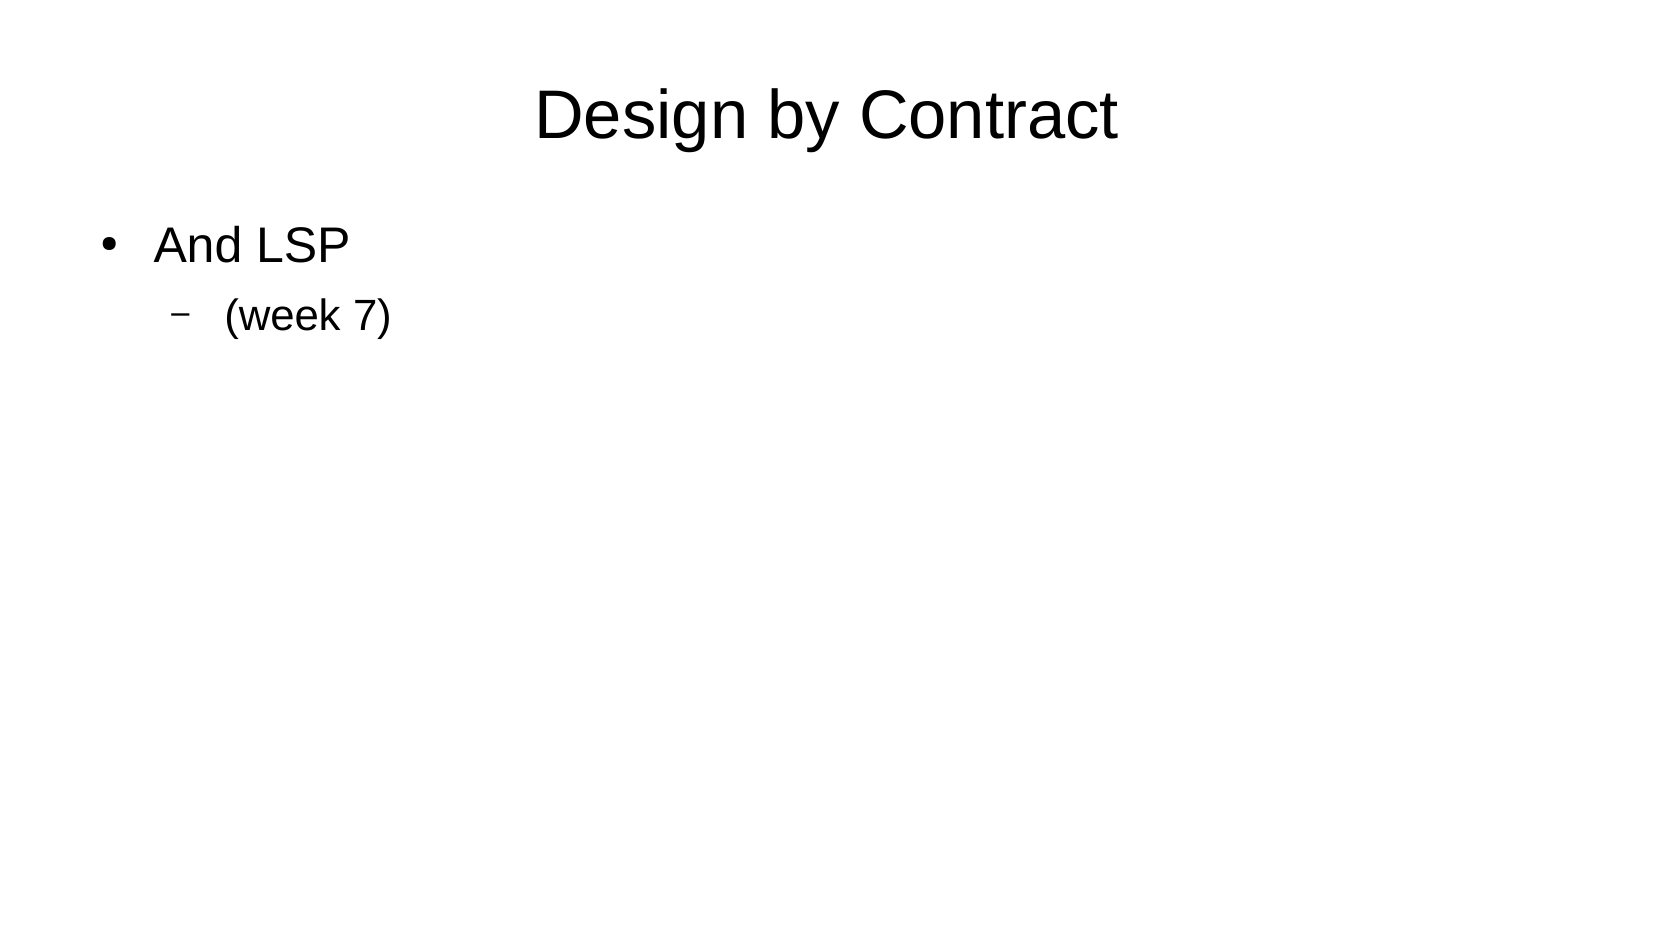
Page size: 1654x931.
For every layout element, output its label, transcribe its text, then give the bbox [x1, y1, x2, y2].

title Design by Contract [82, 37, 1571, 193]
list And LSP (week 7) [82, 217, 1571, 758]
